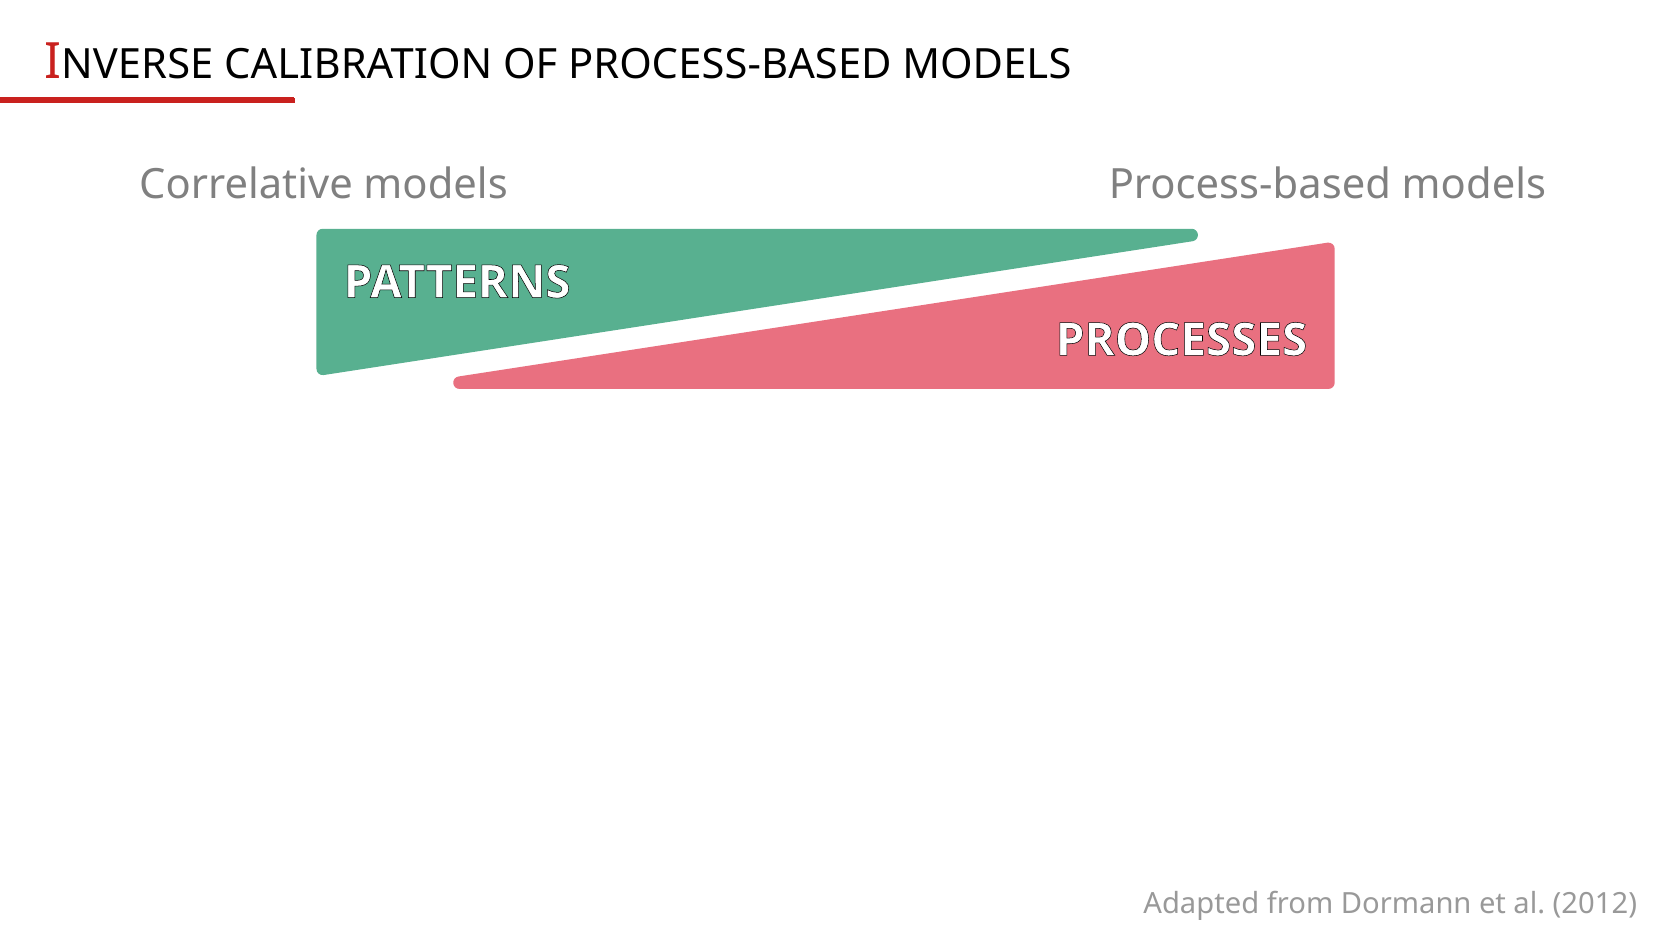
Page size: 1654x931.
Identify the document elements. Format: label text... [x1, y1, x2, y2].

text_box Adapted from Dormann et al. (2012) [825, 825, 1653, 929]
text_box Correlative models [87, 146, 560, 219]
text_box PATTERNS [322, 235, 1192, 369]
text_box INVERSE CALIBRATION OF PROCESS-BASED MODELS [29, 0, 1625, 119]
text_box Process-based models [1091, 146, 1564, 219]
text_box PROCESSES [459, 248, 1329, 383]
